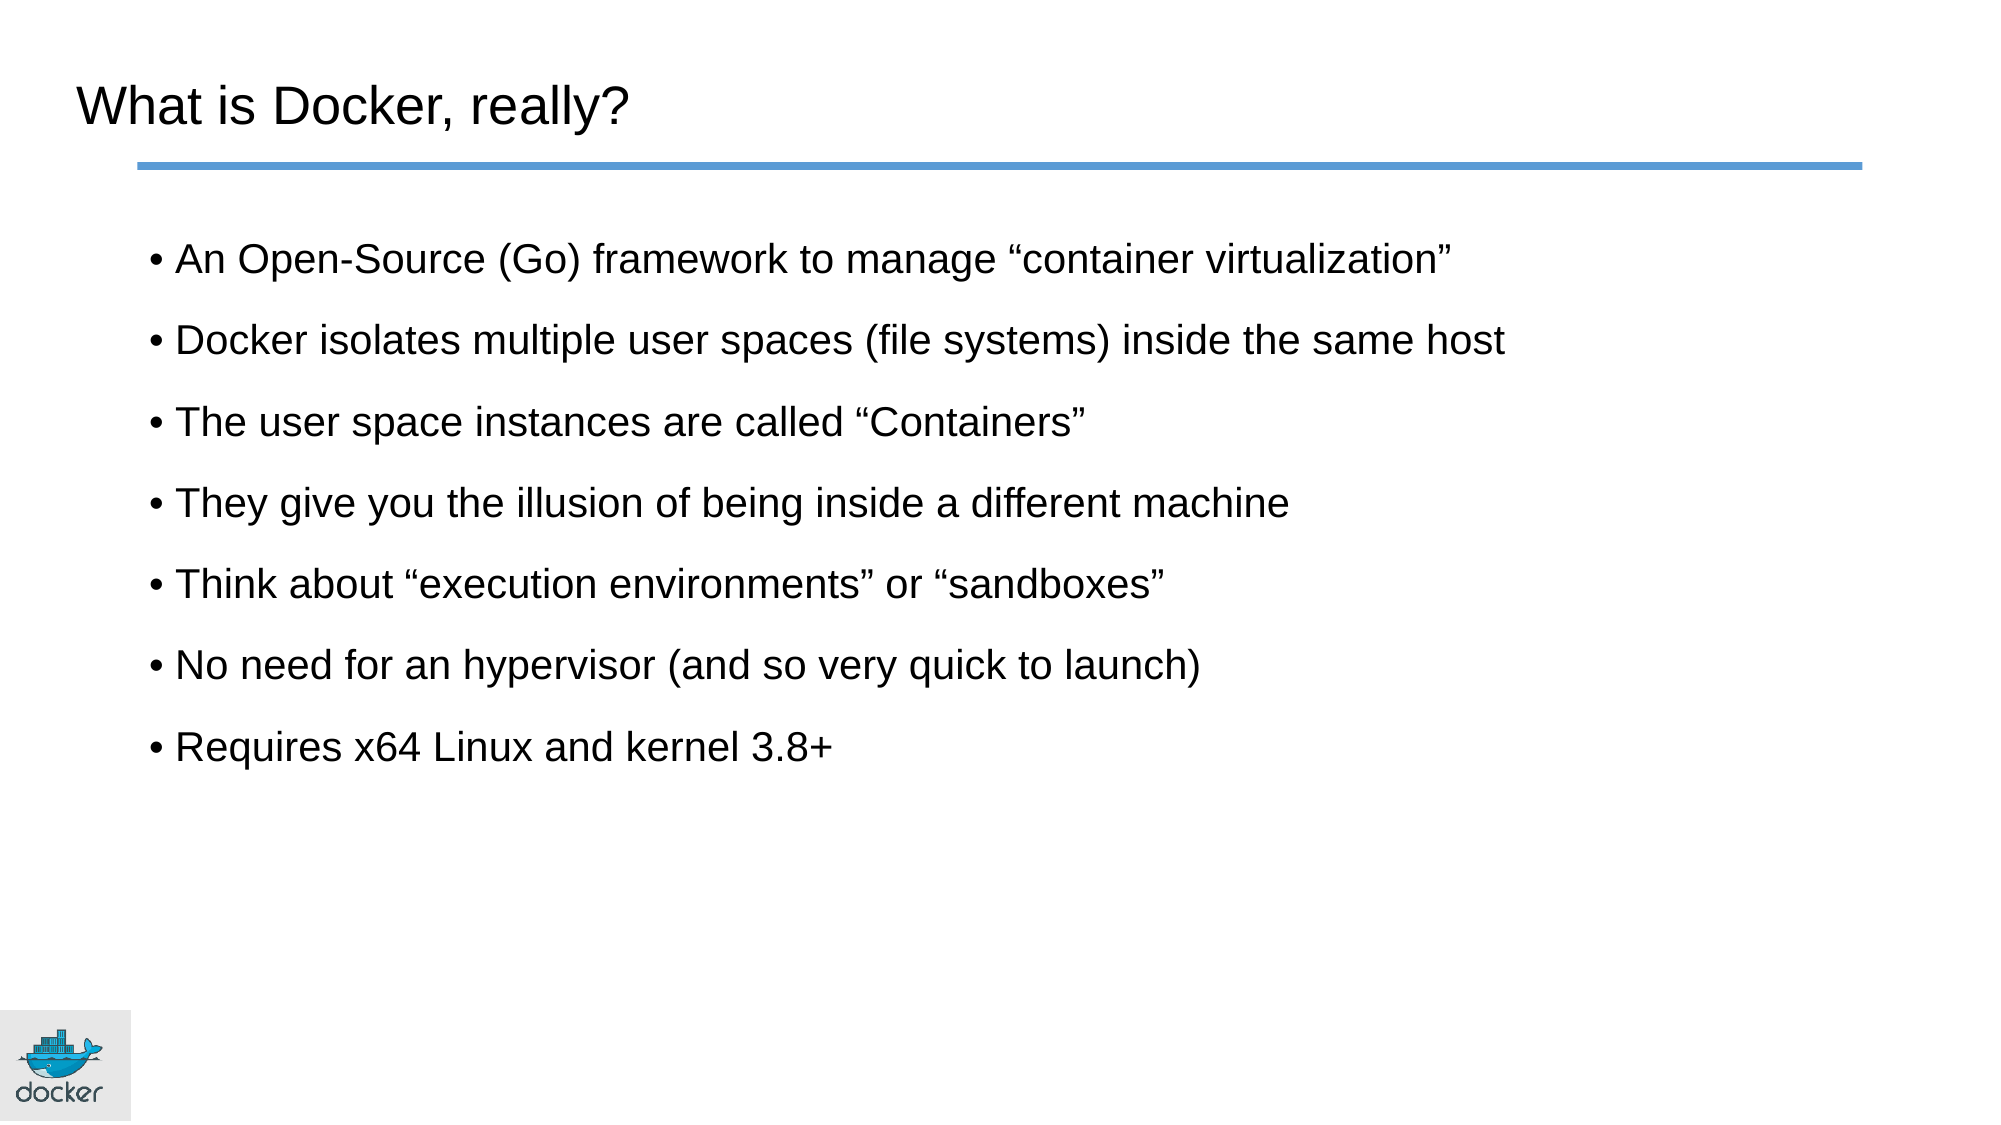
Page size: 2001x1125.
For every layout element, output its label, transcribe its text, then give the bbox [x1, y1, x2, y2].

picture [0, 1010, 131, 1121]
text_box What is Docker, really? • An Open-Source (Go) framework to manage “container virtualization” • Docker isolates multiple user spaces (file systems) inside the same host • The user space instances are called “Containers” • They give you the illusion of being inside a different machine • Think about “execution environments” or “sandboxes” • No need for an hypervisor (and so very quick to launch) • Requires x64 Linux and kernel 3.8+ [61, 63, 2000, 774]
